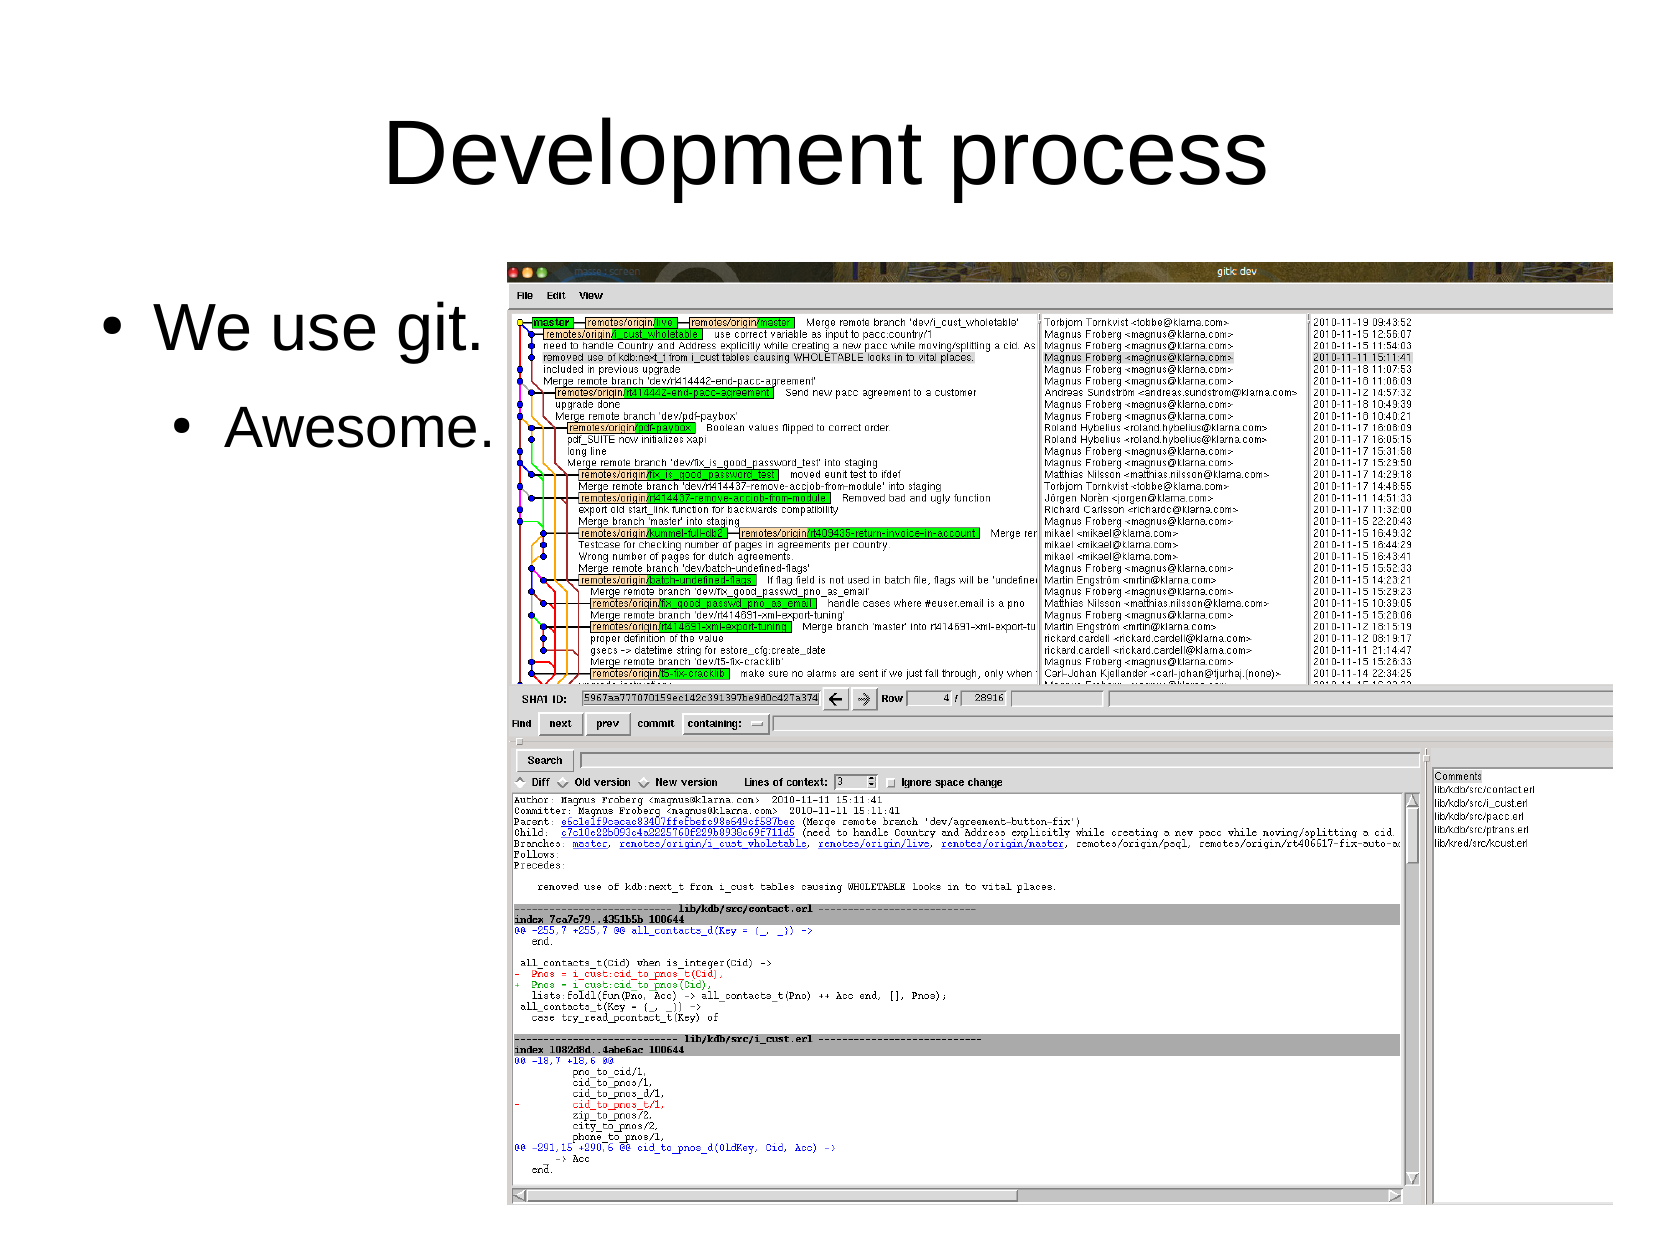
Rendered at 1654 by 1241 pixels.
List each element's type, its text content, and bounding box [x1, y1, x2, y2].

title Development process [82, 56, 1571, 250]
list We use git. Awesome. [82, 290, 507, 1109]
picture [507, 262, 1613, 1205]
